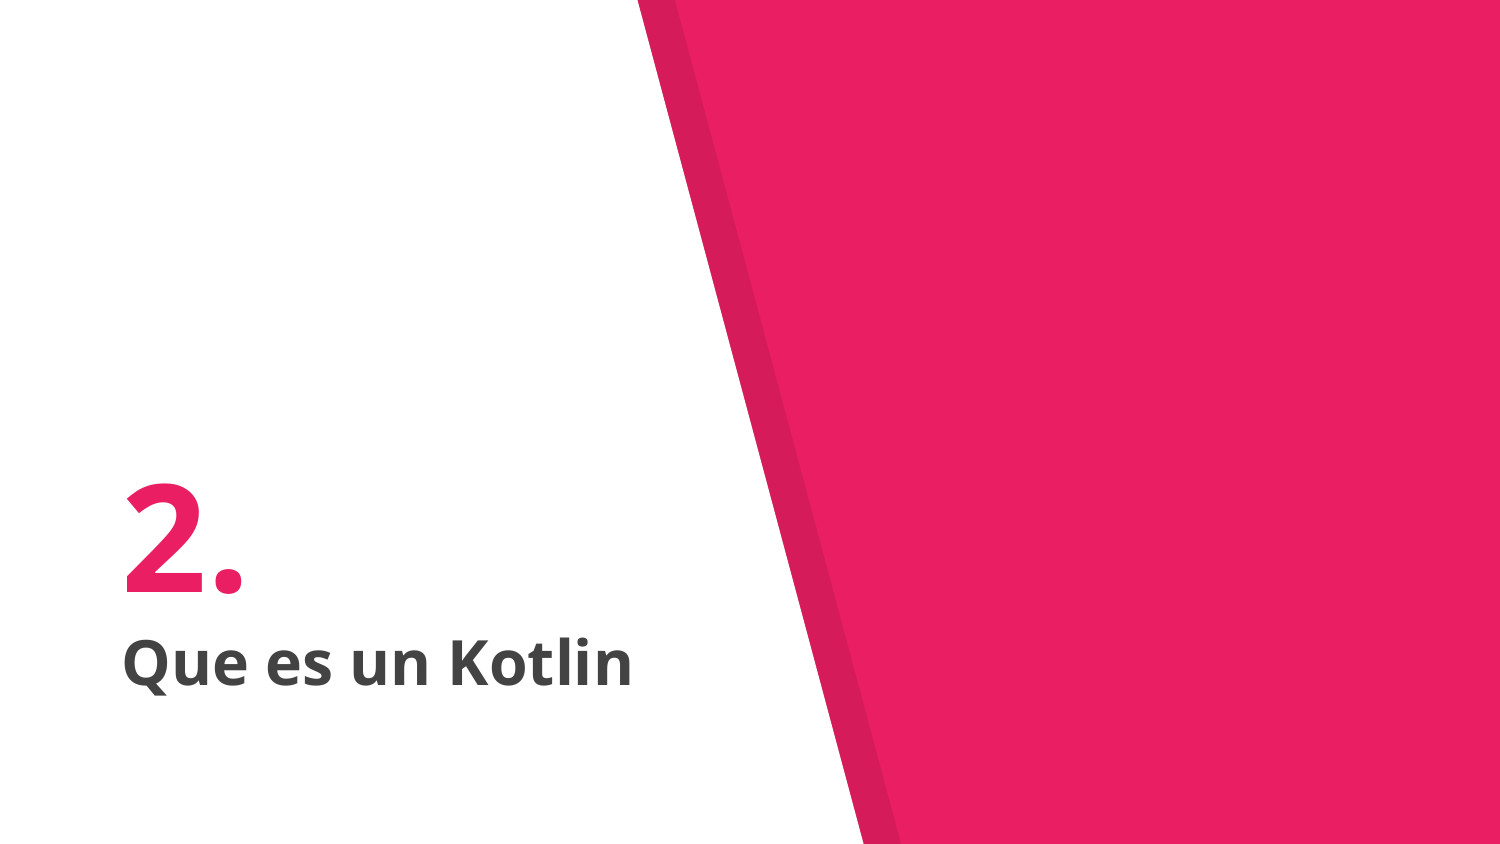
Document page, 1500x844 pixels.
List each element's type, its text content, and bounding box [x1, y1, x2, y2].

title 2. Que es un Kotlin [106, 222, 685, 713]
